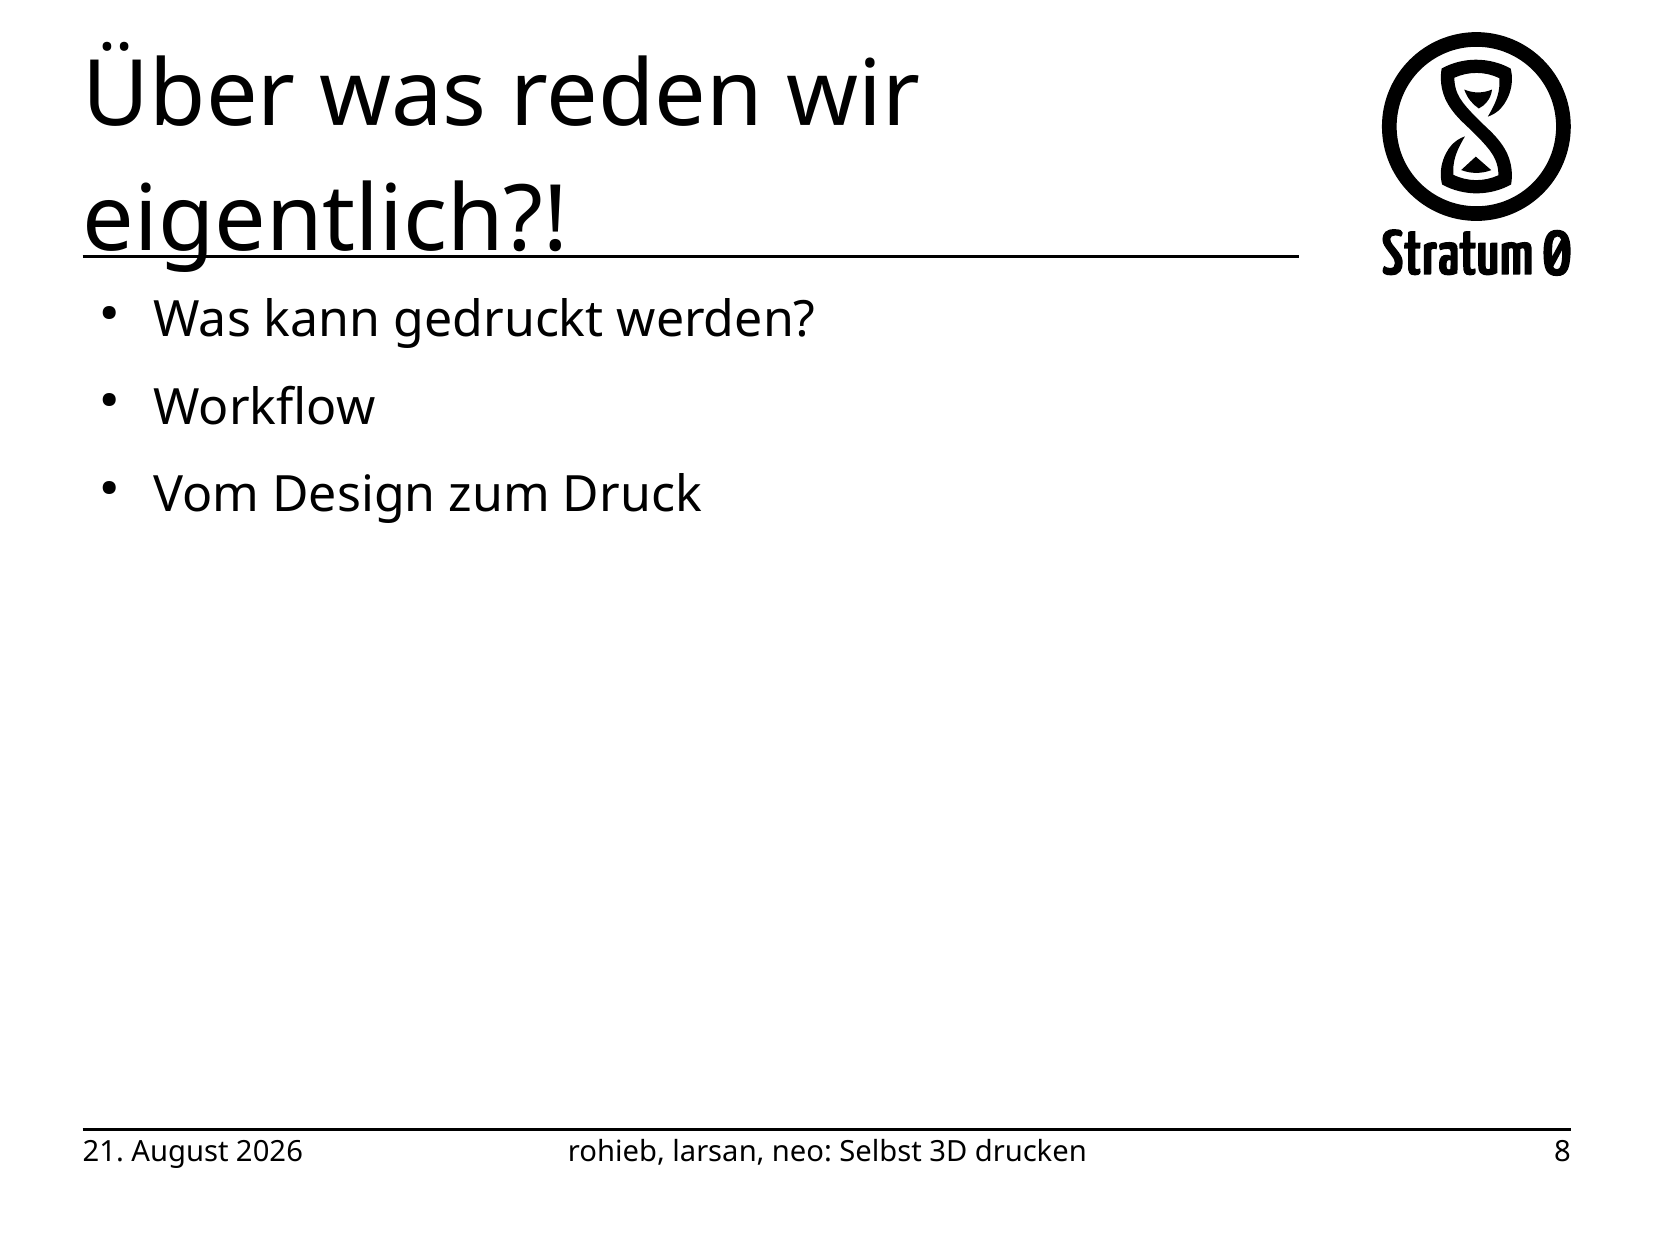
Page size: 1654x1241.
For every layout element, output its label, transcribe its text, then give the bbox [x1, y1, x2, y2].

title Über was reden wir eigentlich?! [82, 49, 1300, 257]
list Was kann gedruckt werden? Workflow Vom Design zum Druck [82, 290, 1538, 1010]
